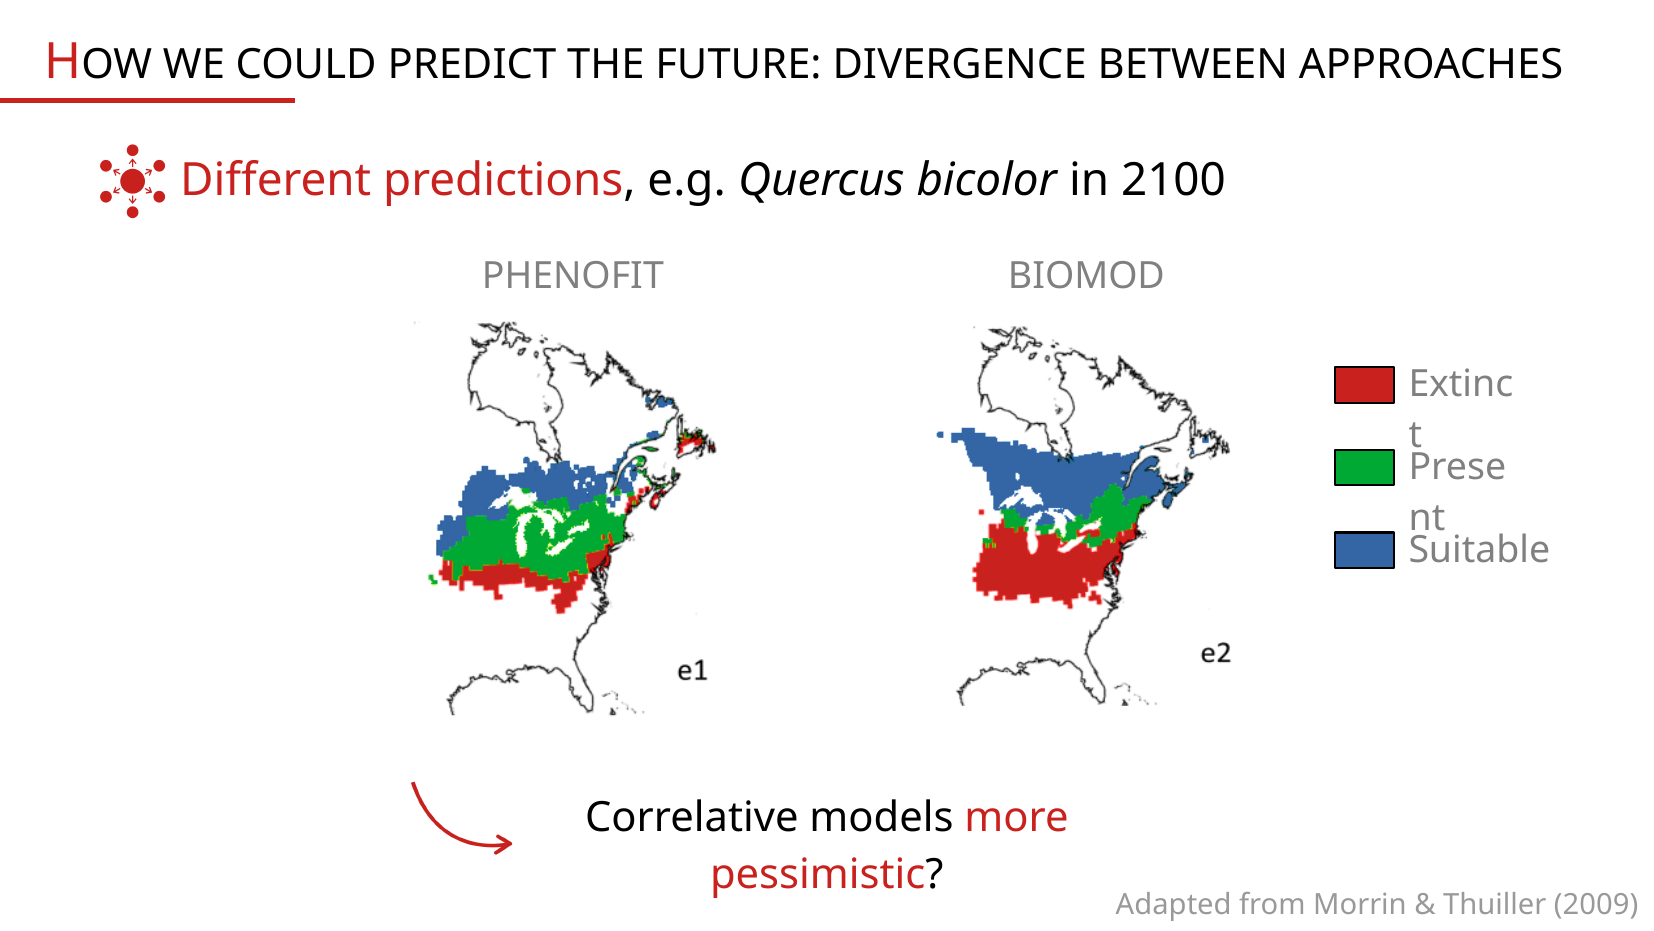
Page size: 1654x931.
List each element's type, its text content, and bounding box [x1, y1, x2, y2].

text_box BIOMOD [938, 241, 1235, 308]
picture [413, 307, 724, 721]
text_box Correlative models more pessimistic? [509, 779, 1145, 909]
picture [347, 726, 571, 875]
picture [933, 307, 1244, 721]
text_box Present [1393, 432, 1542, 499]
text_box PHENOFIT [425, 241, 721, 308]
text_box [1334, 449, 1393, 486]
text_box Different predictions, e.g. Quercus bicolor in 2100 [165, 118, 1625, 237]
picture [98, 141, 166, 219]
text_box HOW WE COULD PREDICT THE FUTURE: DIVERGENCE BETWEEN APPROACHES [29, 0, 1625, 119]
text_box Extinct [1393, 349, 1542, 416]
text_box [1334, 367, 1393, 403]
text_box Adapted from Morrin & Thuiller (2009) [826, 826, 1654, 931]
text_box Suitable [1393, 514, 1601, 581]
text_box [1334, 532, 1393, 568]
